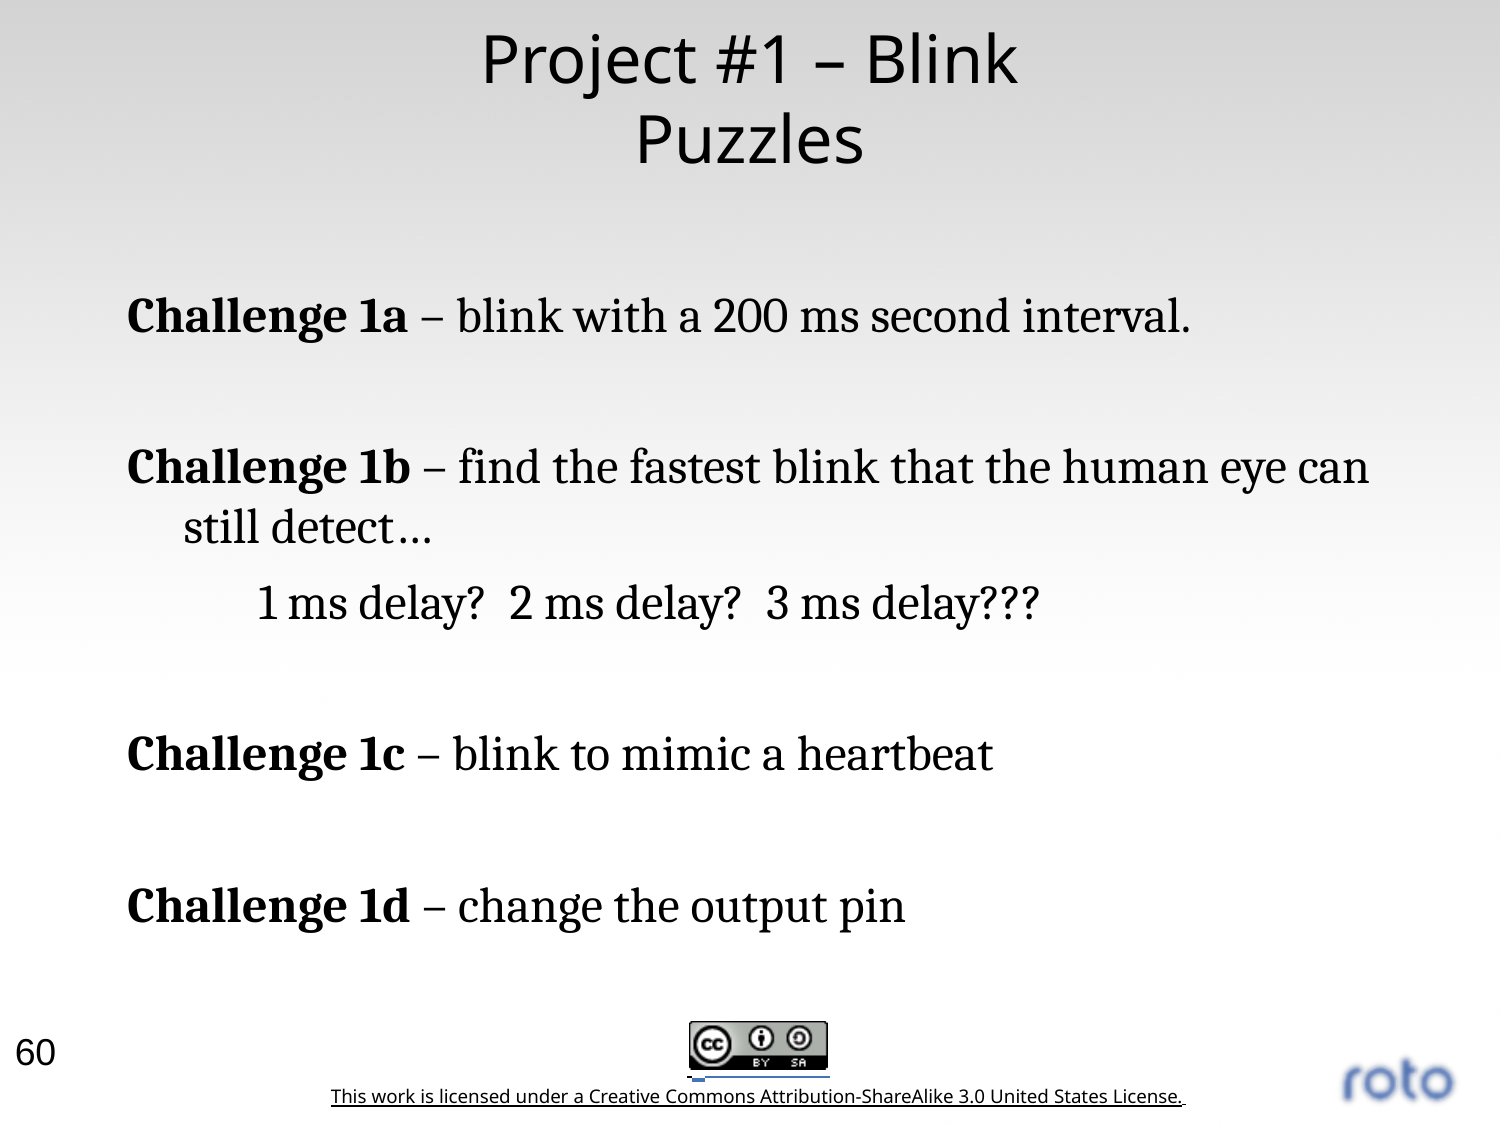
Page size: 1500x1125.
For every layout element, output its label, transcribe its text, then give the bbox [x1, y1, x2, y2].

title Project #1 – Blink Puzzles [112, 2, 1388, 190]
picture [0, 0, 1500, 1125]
list Challenge 1a – blink with a 200 ms second interval. Challenge 1b – find the fastest blink that the human eye can still detect… 1 ms delay? 2 ms delay? 3 ms delay??? Challenge 1c – blink to mimic a heartbeat Challenge 1d – change the output pin [112, 274, 1388, 1000]
